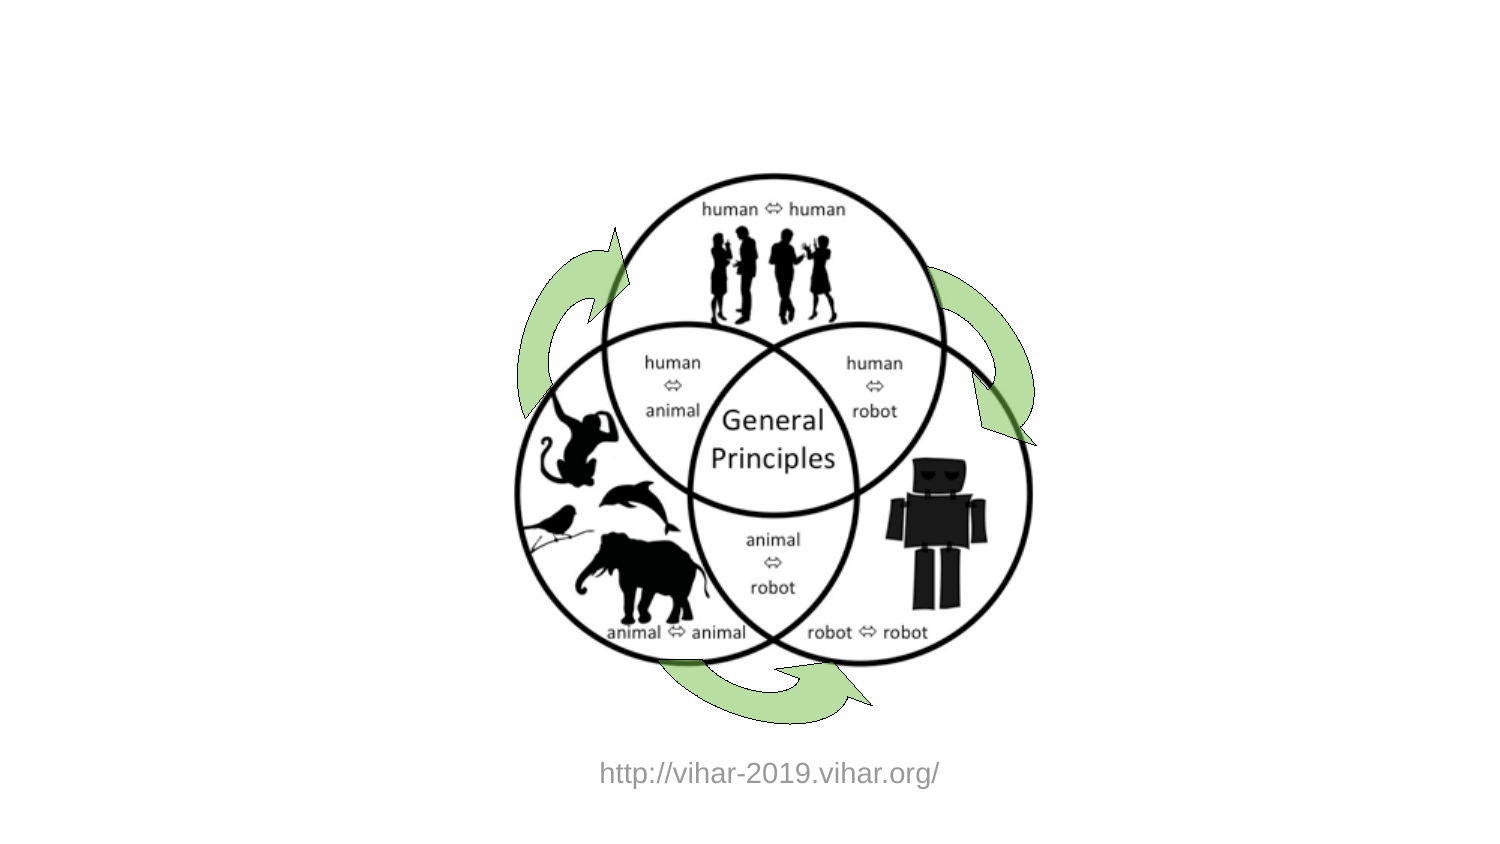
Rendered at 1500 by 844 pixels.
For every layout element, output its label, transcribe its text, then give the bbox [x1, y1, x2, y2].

text_box [517, 227, 630, 419]
text_box http://vihar-2019.vihar.org/ [584, 749, 1050, 807]
text_box [657, 659, 873, 725]
picture [1022, 405, 1034, 441]
text_box [926, 266, 1037, 446]
picture [513, 165, 1034, 685]
